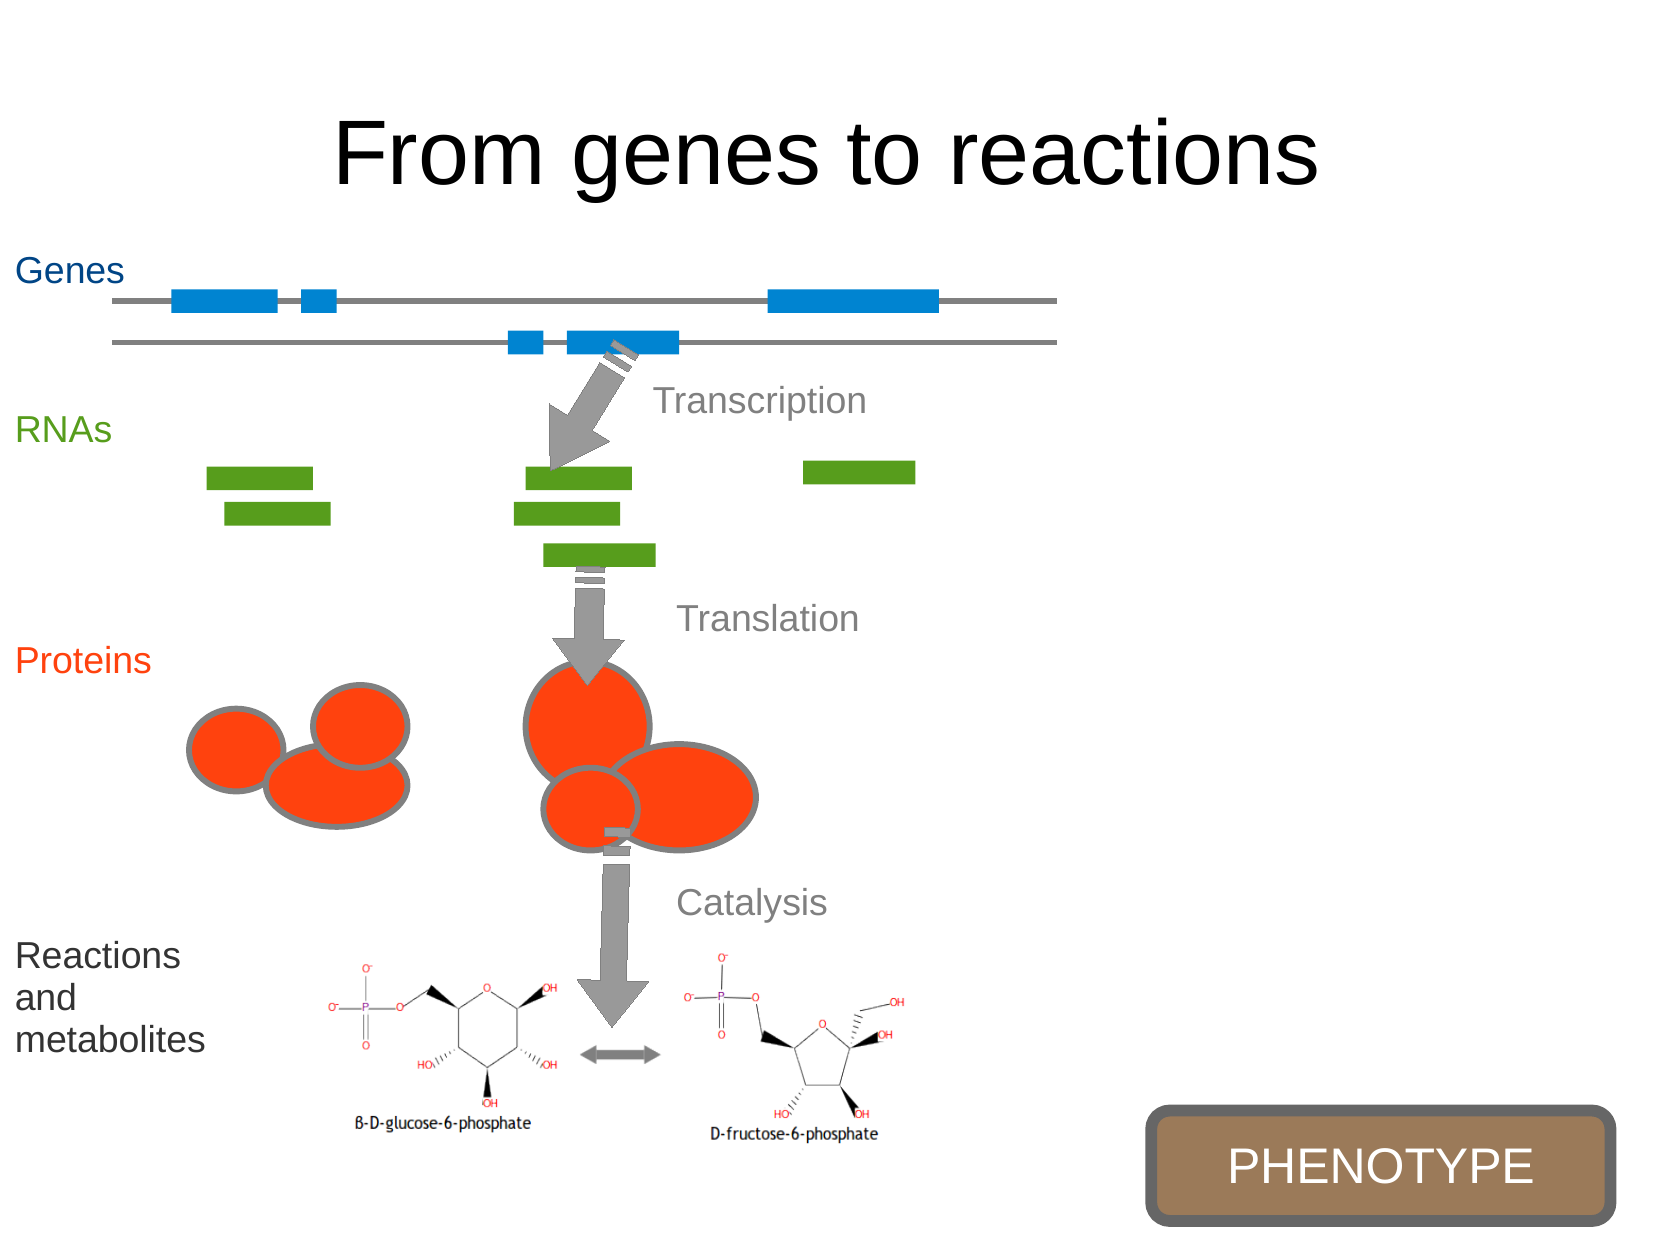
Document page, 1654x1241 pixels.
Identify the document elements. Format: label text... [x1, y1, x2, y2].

text_box [507, 330, 544, 355]
text_box Translation [661, 590, 875, 648]
text_box [767, 289, 939, 313]
text_box Proteins [0, 631, 168, 689]
text_box [224, 501, 331, 526]
text_box [301, 289, 337, 313]
title From genes to reactions [82, 49, 1571, 257]
text_box Transcription [637, 372, 883, 429]
text_box Reactions and metabolites [0, 927, 222, 1068]
text_box [566, 330, 680, 372]
text_box [171, 289, 278, 313]
text_box [188, 685, 408, 827]
text_box Genes [0, 242, 140, 299]
text_box [575, 577, 605, 584]
picture [324, 927, 928, 1164]
text_box PHENOTYPE [1151, 1110, 1611, 1221]
text_box [206, 466, 313, 491]
text_box [513, 501, 621, 526]
text_box [803, 460, 916, 485]
text_box [577, 864, 649, 1028]
text_box [525, 362, 632, 491]
text_box [525, 588, 756, 856]
text_box RNAs [0, 401, 128, 459]
text_box Catalysis [661, 874, 843, 931]
text_box [543, 543, 656, 573]
